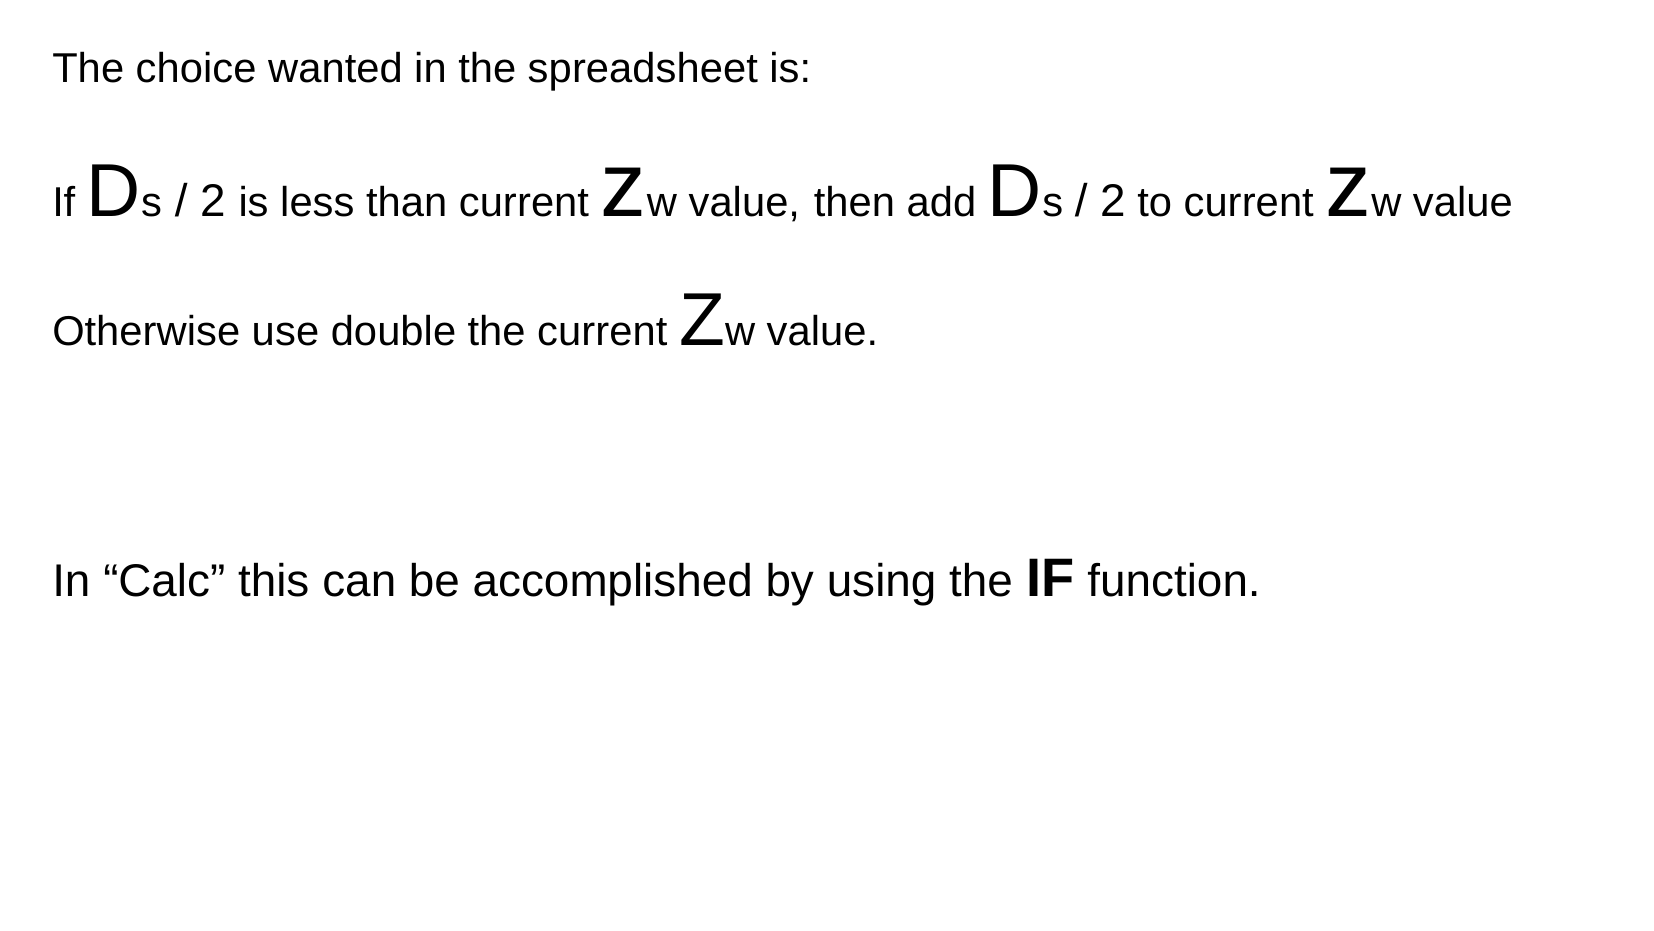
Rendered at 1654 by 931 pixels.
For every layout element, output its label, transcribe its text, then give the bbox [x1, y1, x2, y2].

text_box The choice wanted in the spreadsheet is: If Ds / 2 is less than current zw value, then add Ds / 2 to current zw value Otherwise use double the current Zw value. In “Calc” this can be accomplished by using the IF function. [37, 37, 1651, 616]
text_box [37, 525, 1538, 931]
